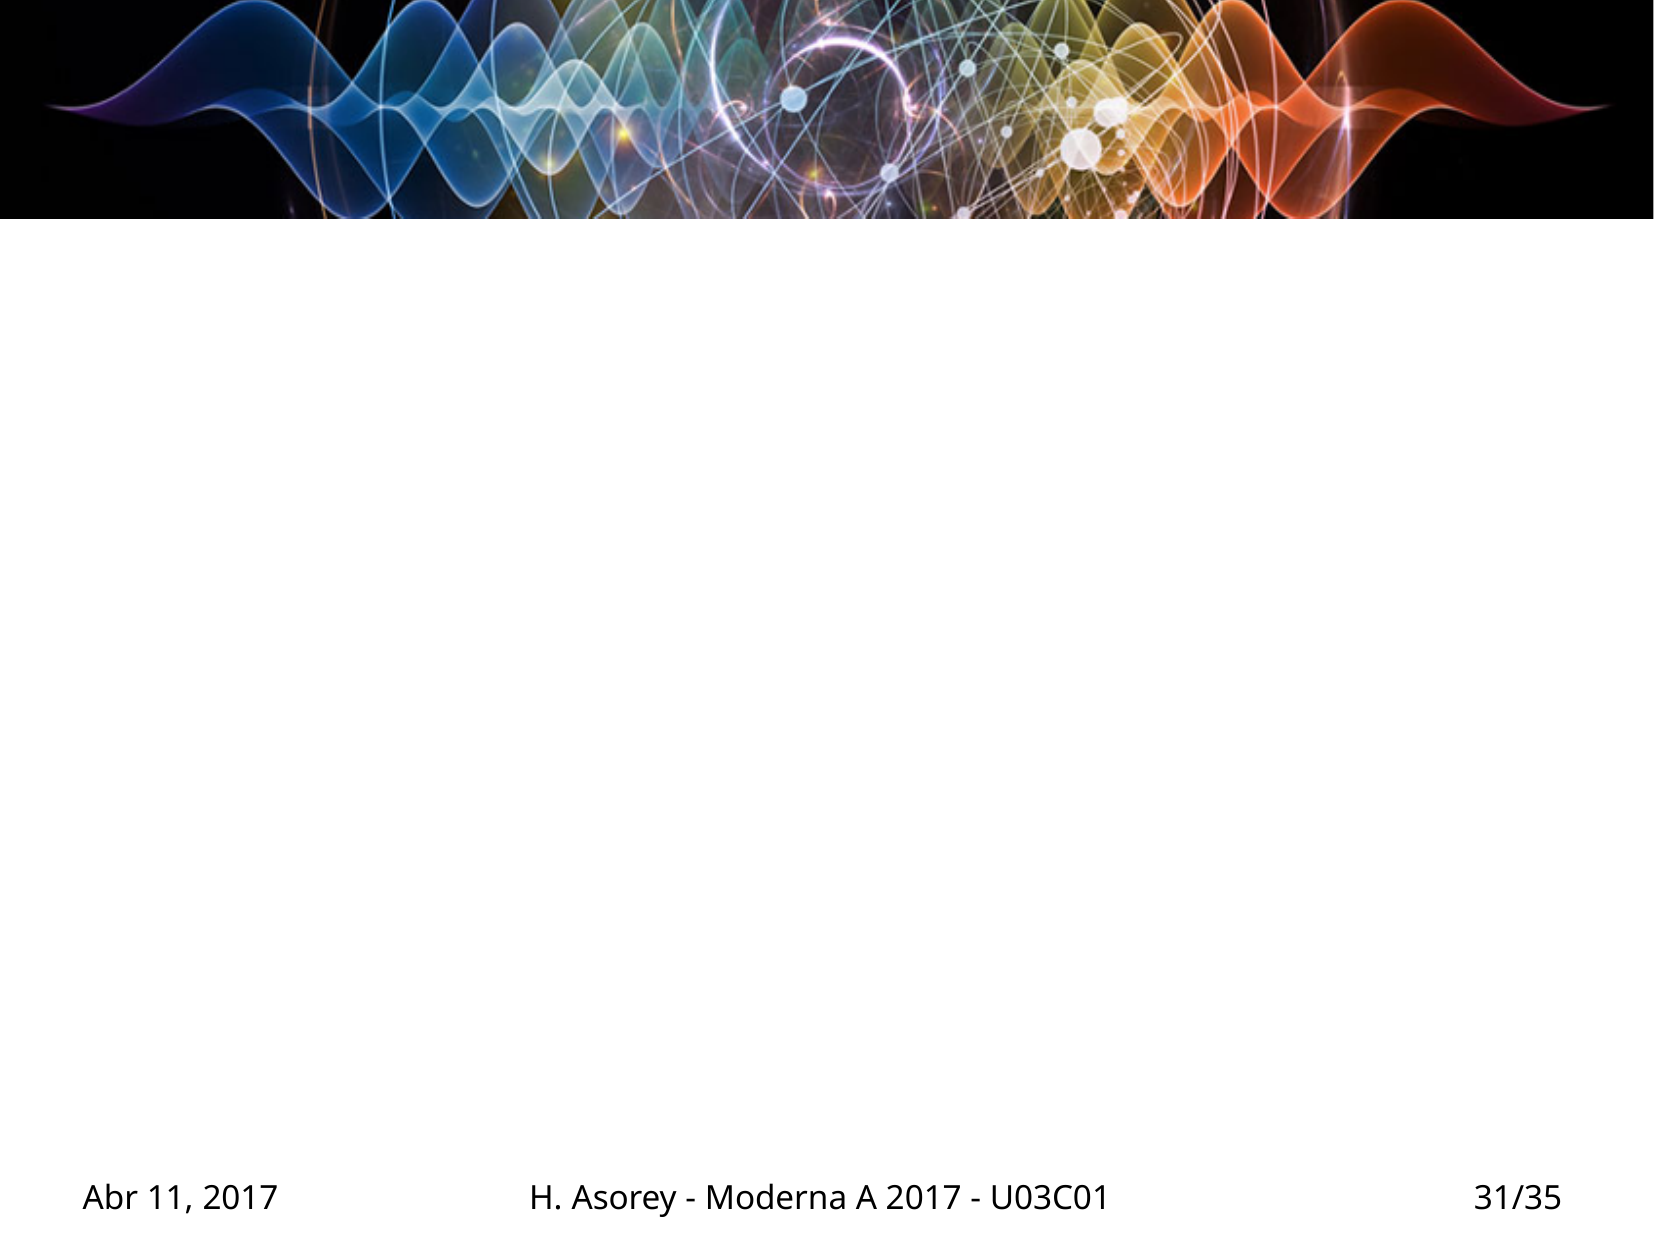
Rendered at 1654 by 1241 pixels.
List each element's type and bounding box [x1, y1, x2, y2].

picture [0, 0, 1654, 219]
